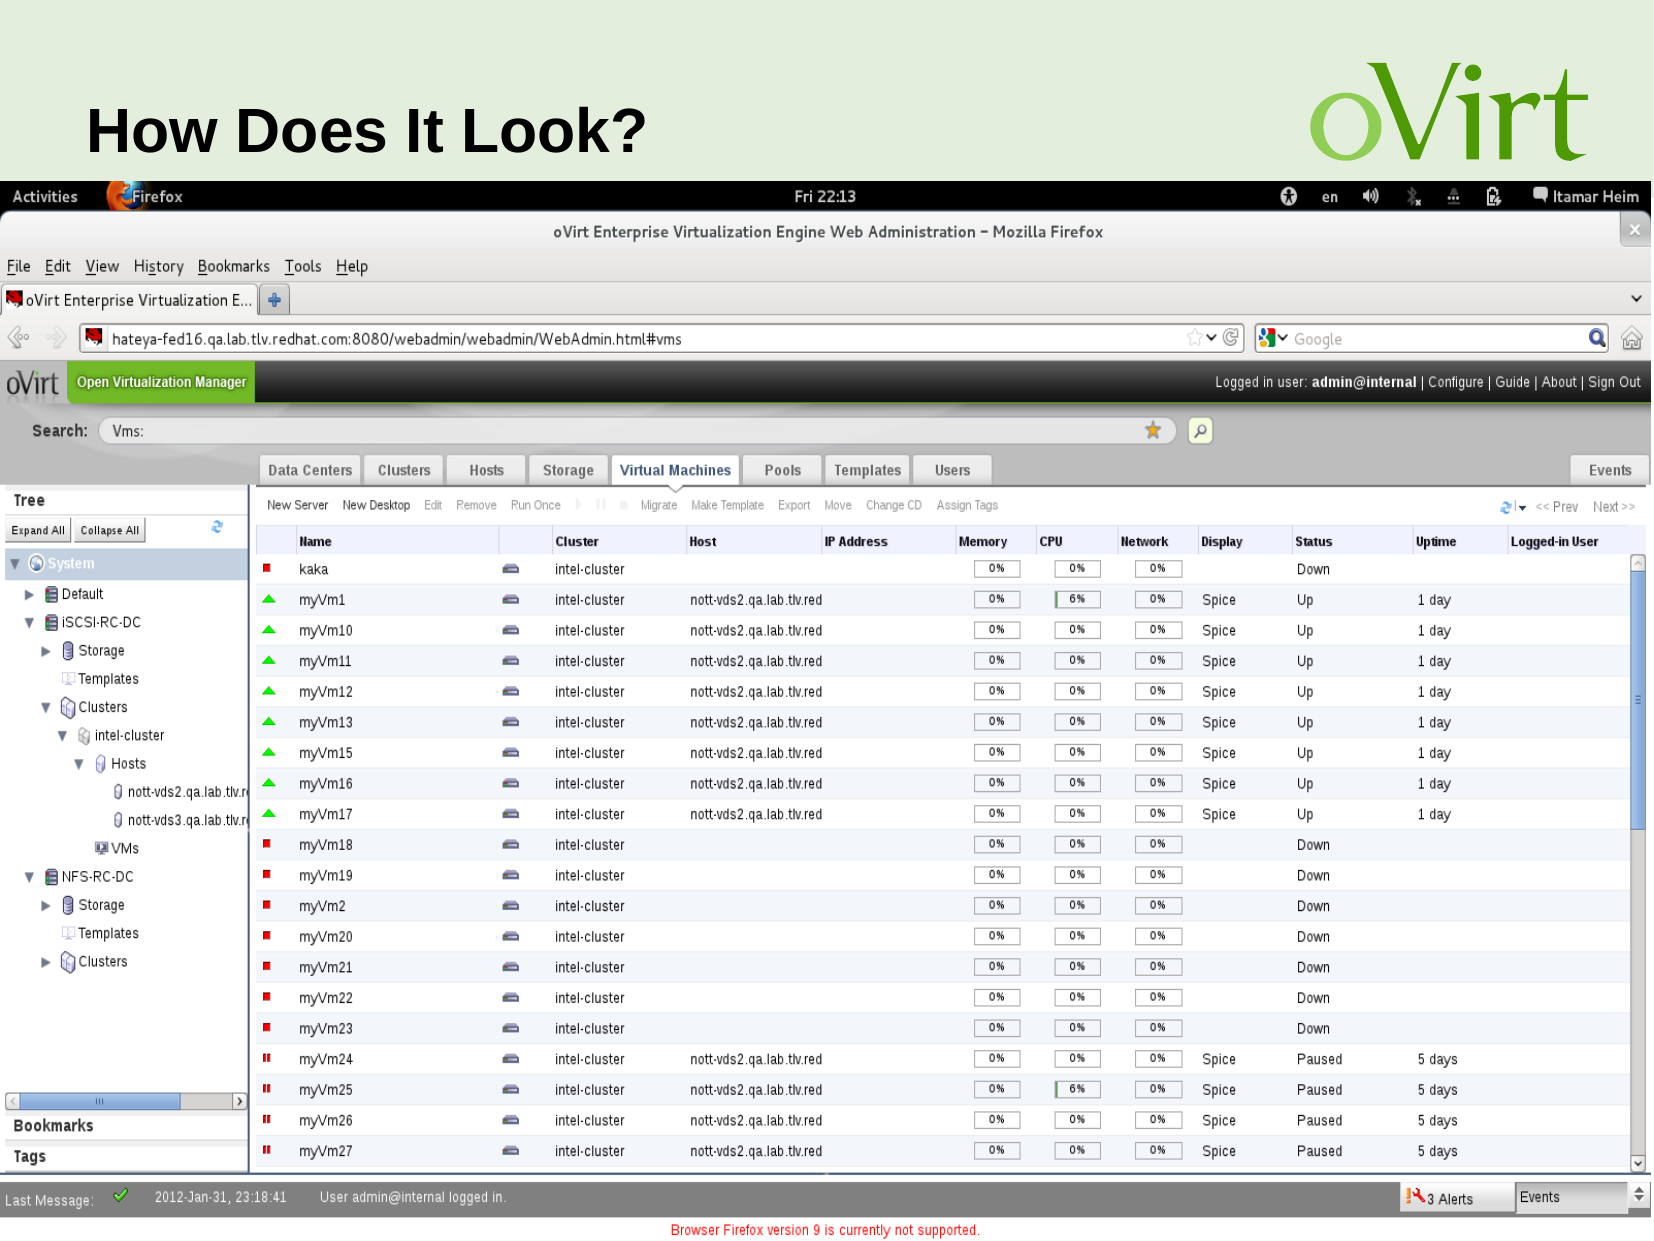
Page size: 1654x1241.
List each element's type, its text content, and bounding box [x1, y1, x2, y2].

title How Does It Look? [86, 36, 1307, 181]
picture [0, 181, 1651, 1241]
